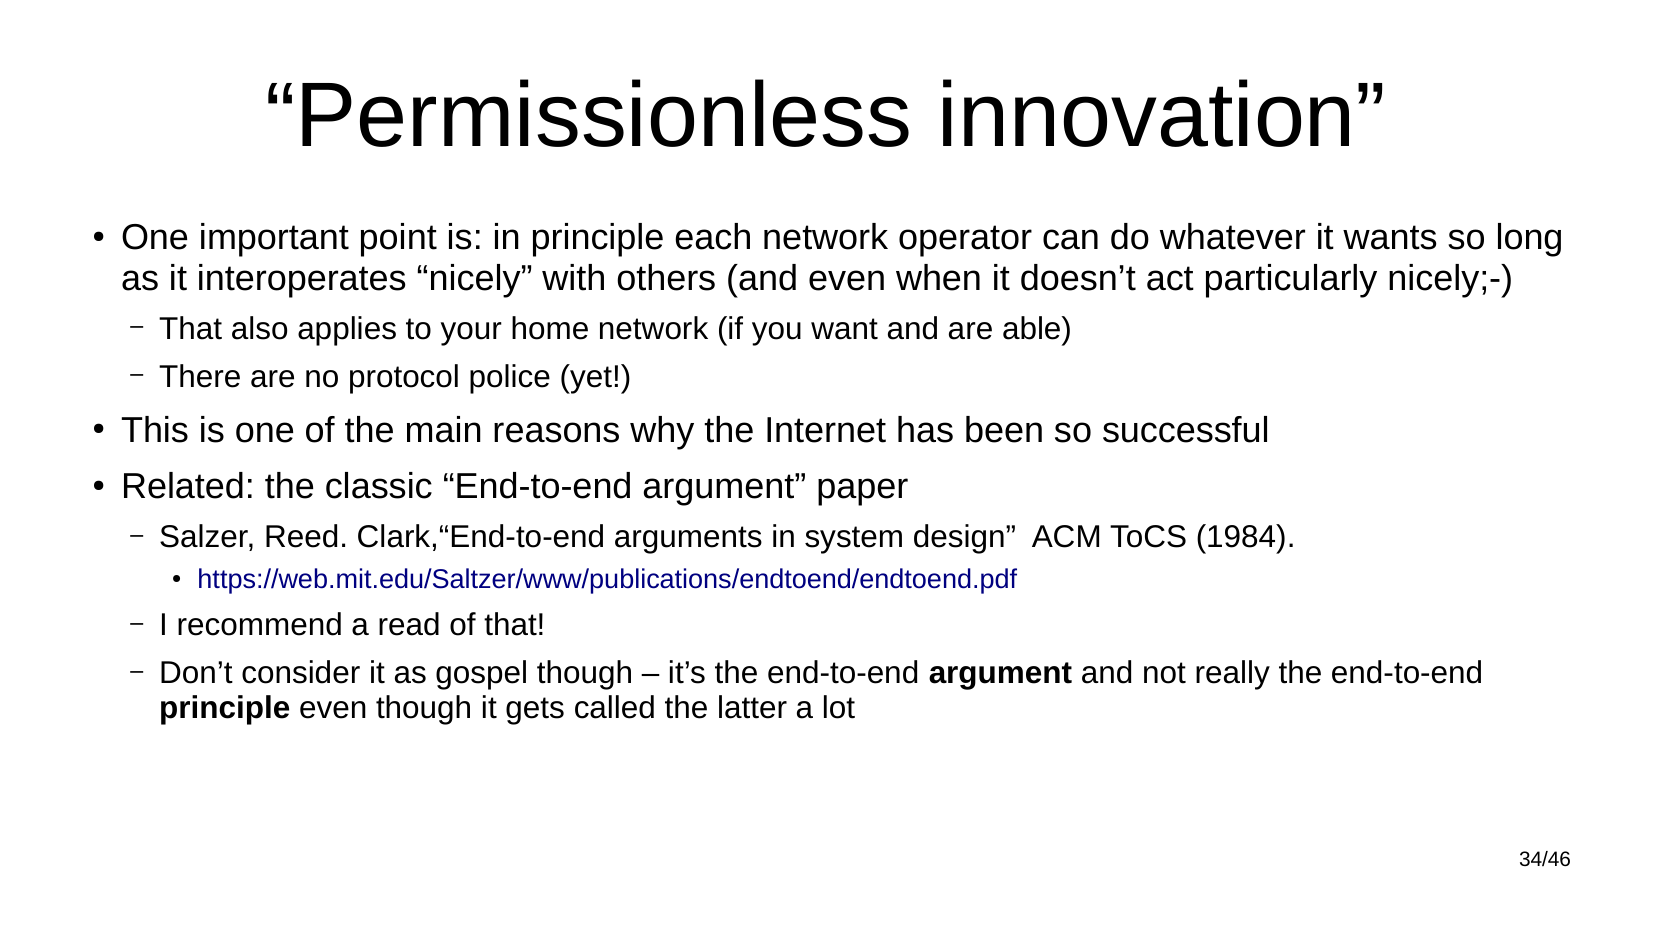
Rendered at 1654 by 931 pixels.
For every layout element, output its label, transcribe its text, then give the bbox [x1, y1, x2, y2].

list One important point is: in principle each network operator can do whatever it wants so long as it interoperates “nicely” with others (and even when it doesn’t act particularly nicely;-) That also applies to your home network (if you want and are able) There are no protocol police (yet!) This is one of the main reasons why the Internet has been so successful Related: the classic “End-to-end argument” paper Salzer, Reed. Clark,“End-to-end arguments in system design” ACM ToCS (1984). https://web.mit.edu/Saltzer/www/publications/endtoend/endtoend.pdf I recommend a read of that! Don’t consider it as gospel though – it’s the end-to-end argument and not really the end-to-end principle even though it gets called the latter a lot [82, 217, 1571, 758]
title “Permissionless innovation” [82, 37, 1571, 193]
